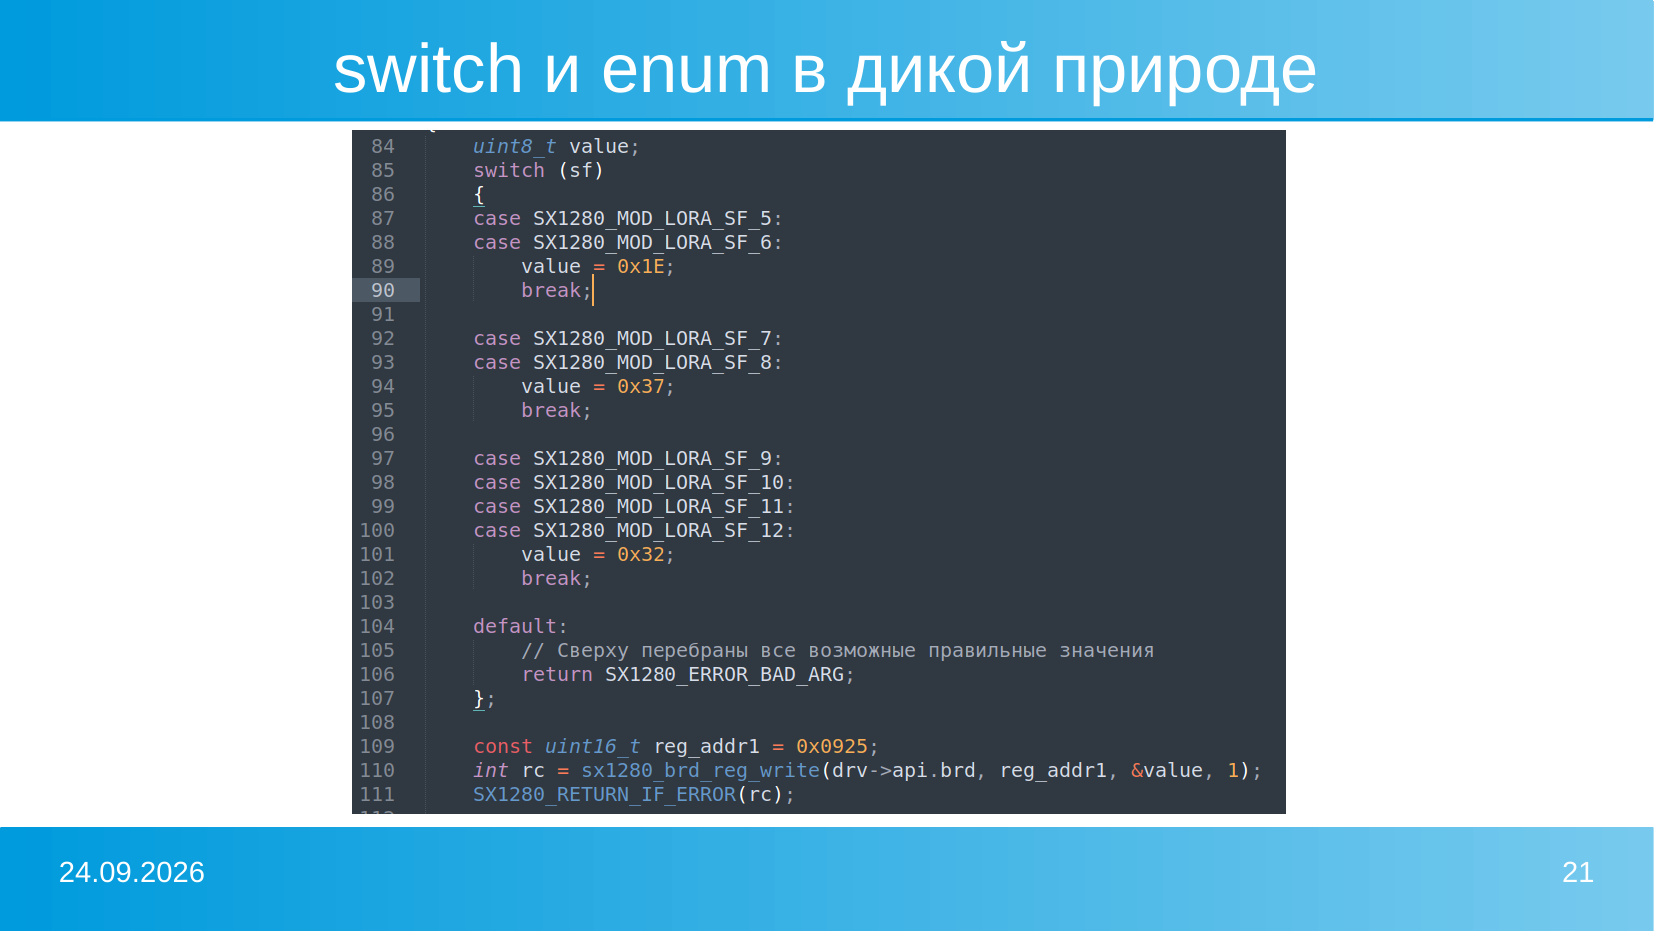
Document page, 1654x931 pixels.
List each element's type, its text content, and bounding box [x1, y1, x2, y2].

title switch и enum в дикой природе [59, 29, 1595, 108]
picture [352, 130, 1286, 814]
